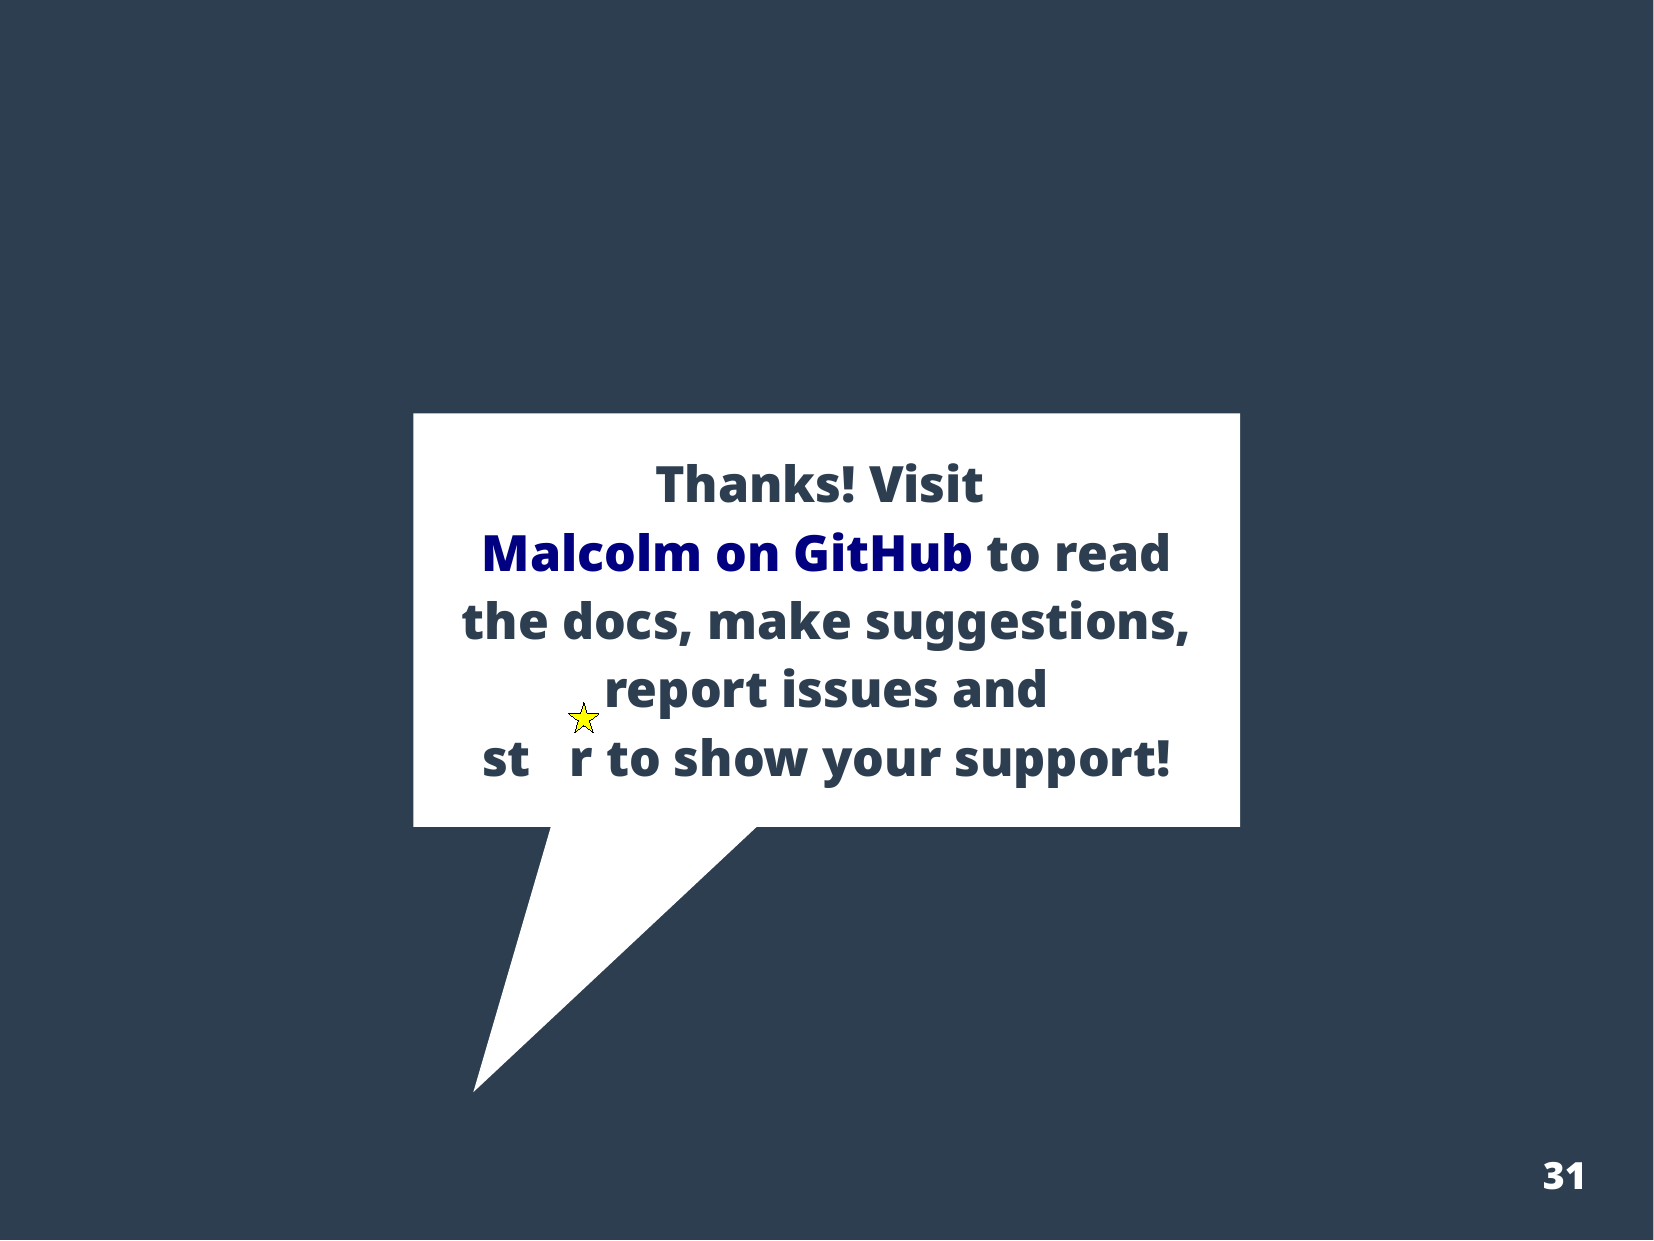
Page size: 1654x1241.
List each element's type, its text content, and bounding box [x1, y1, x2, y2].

title Thanks! Visit Malcolm on GitHub to read the docs, make suggestions, report issues and st r to show your support! [442, 442, 1211, 798]
text_box [568, 702, 599, 733]
